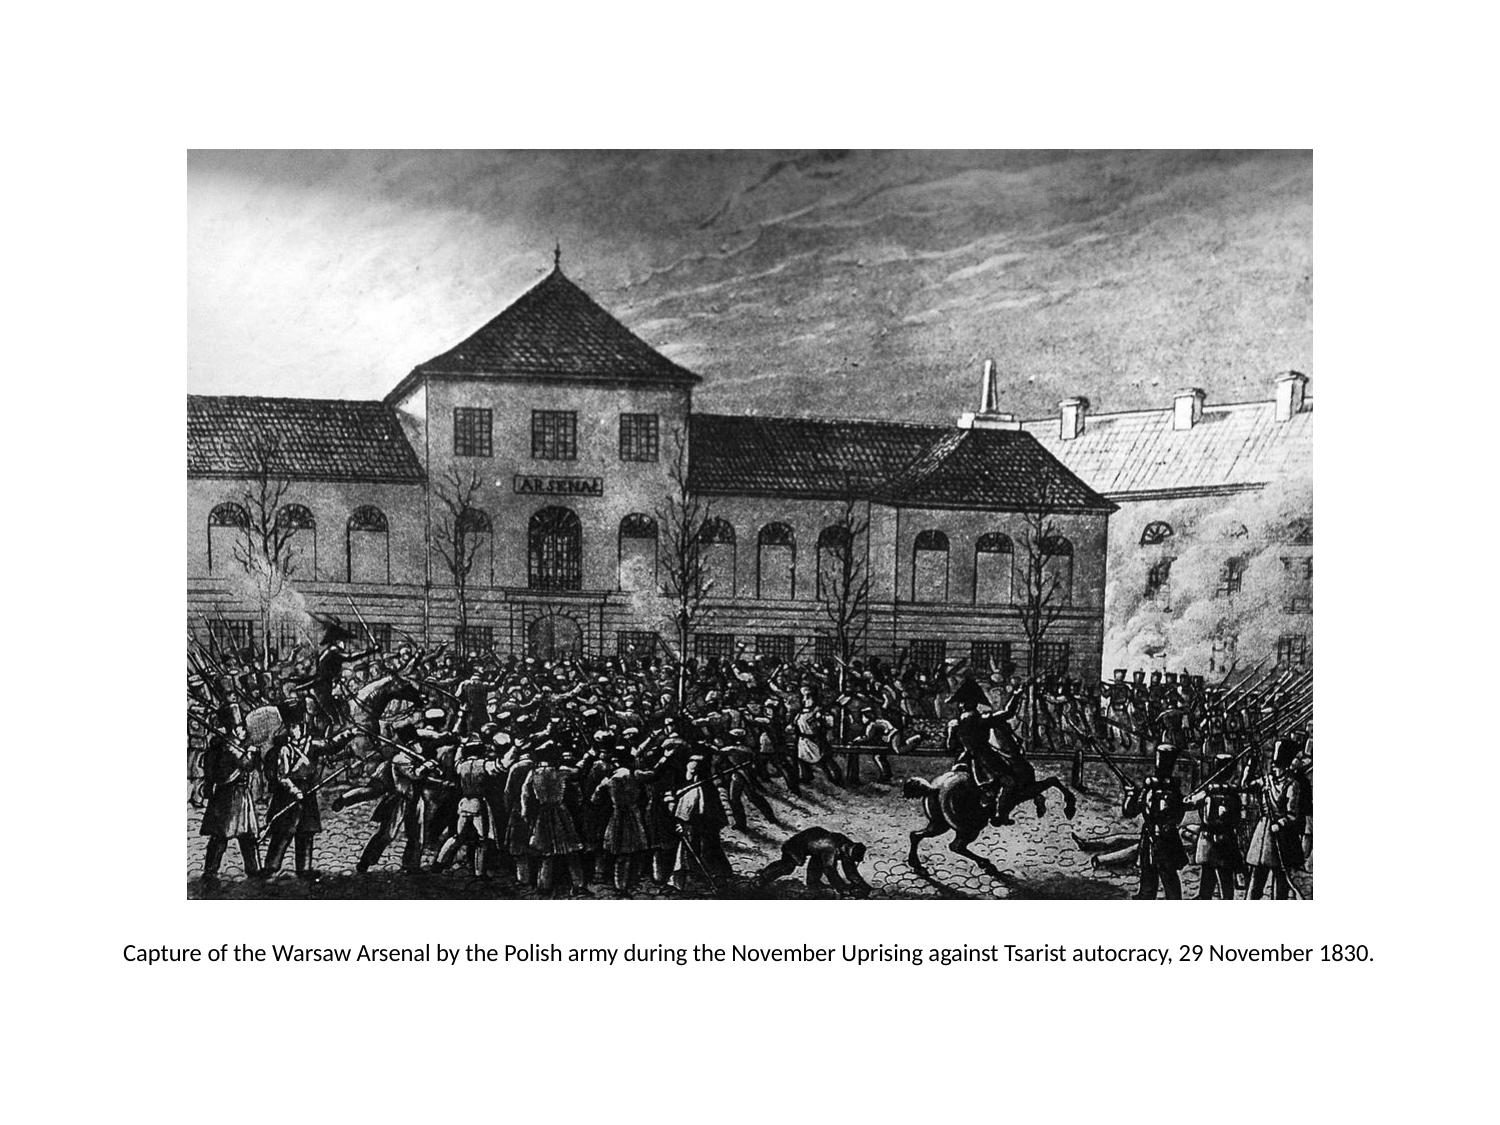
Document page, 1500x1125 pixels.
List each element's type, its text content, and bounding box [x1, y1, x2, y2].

picture [187, 149, 1313, 900]
text_box Capture of the Warsaw Arsenal by the Polish army during the November Uprising against Tsarist autocracy, 29 November 1830. [108, 930, 1392, 975]
